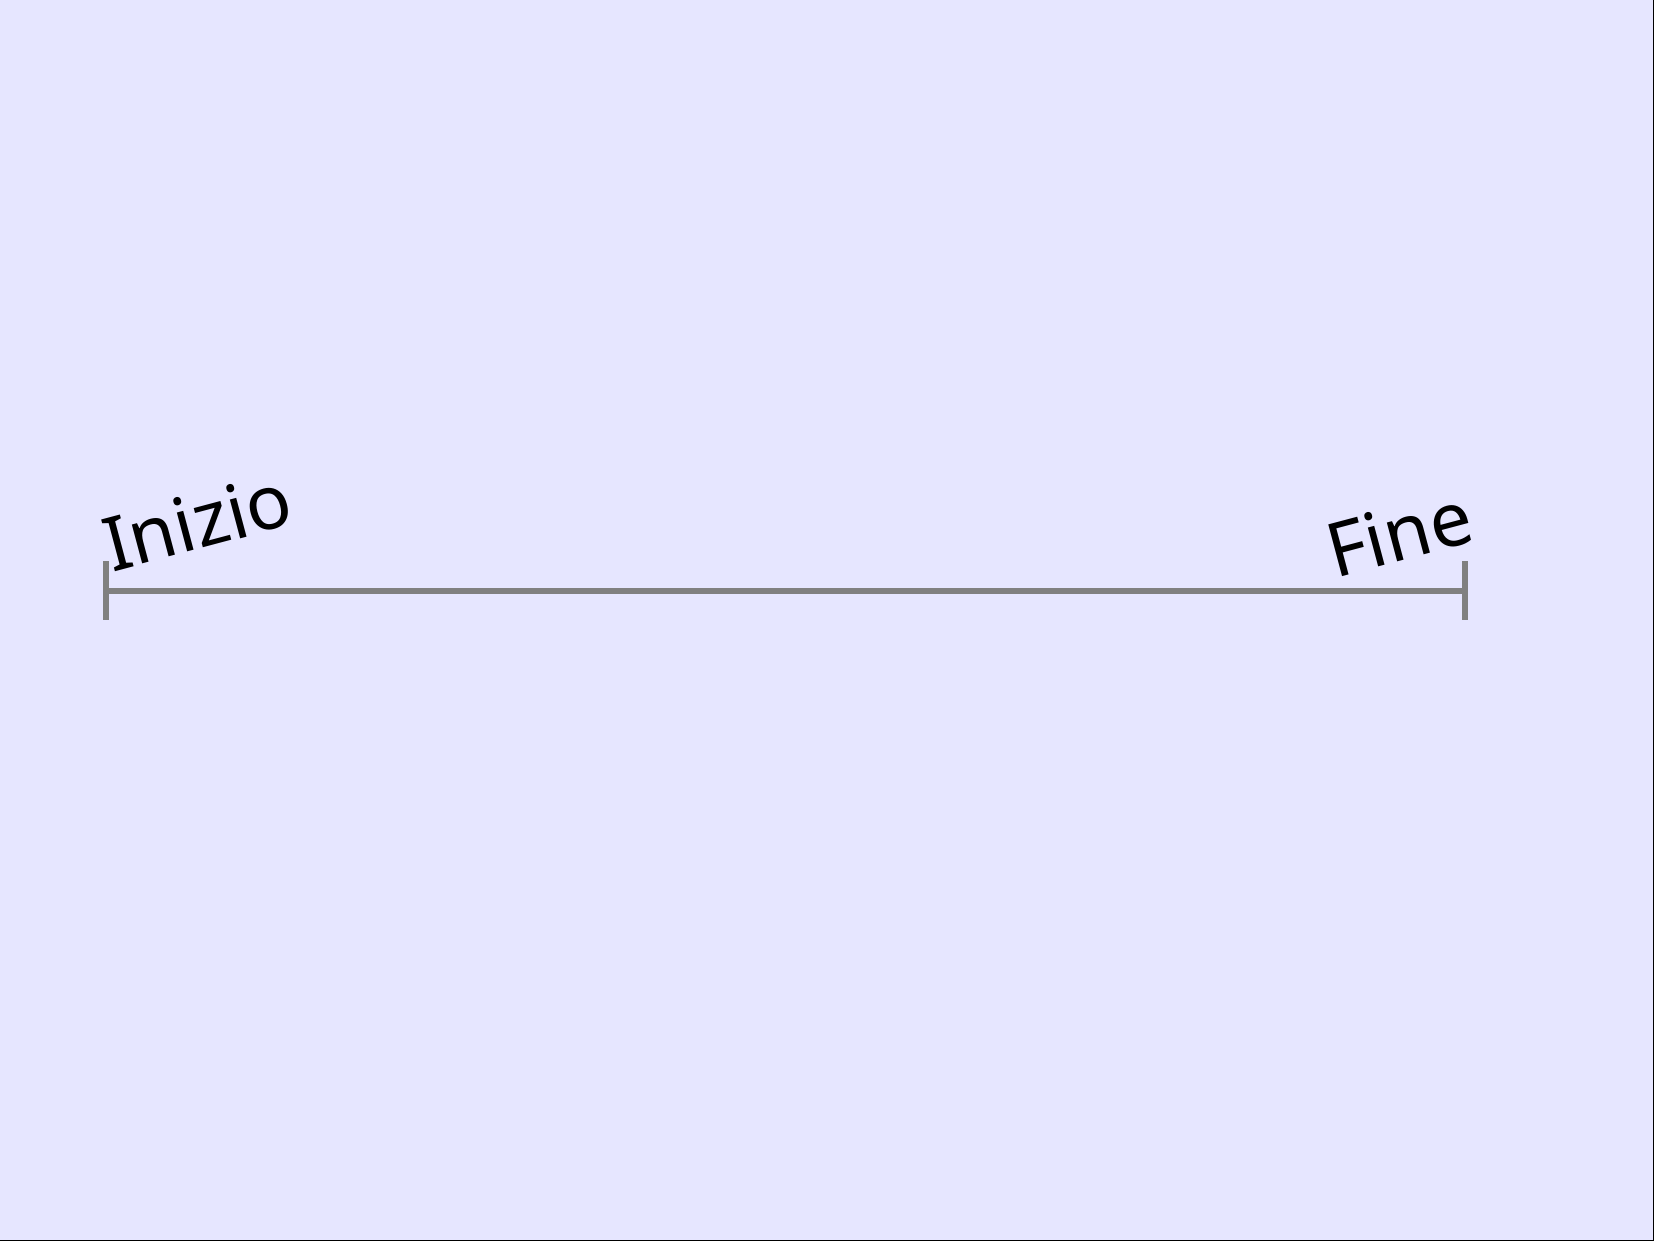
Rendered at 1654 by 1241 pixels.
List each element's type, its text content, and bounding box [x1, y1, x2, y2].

text_box [0, 0, 1654, 1241]
text_box Fine [1298, 436, 1561, 625]
text_box Inizio [75, 430, 368, 731]
